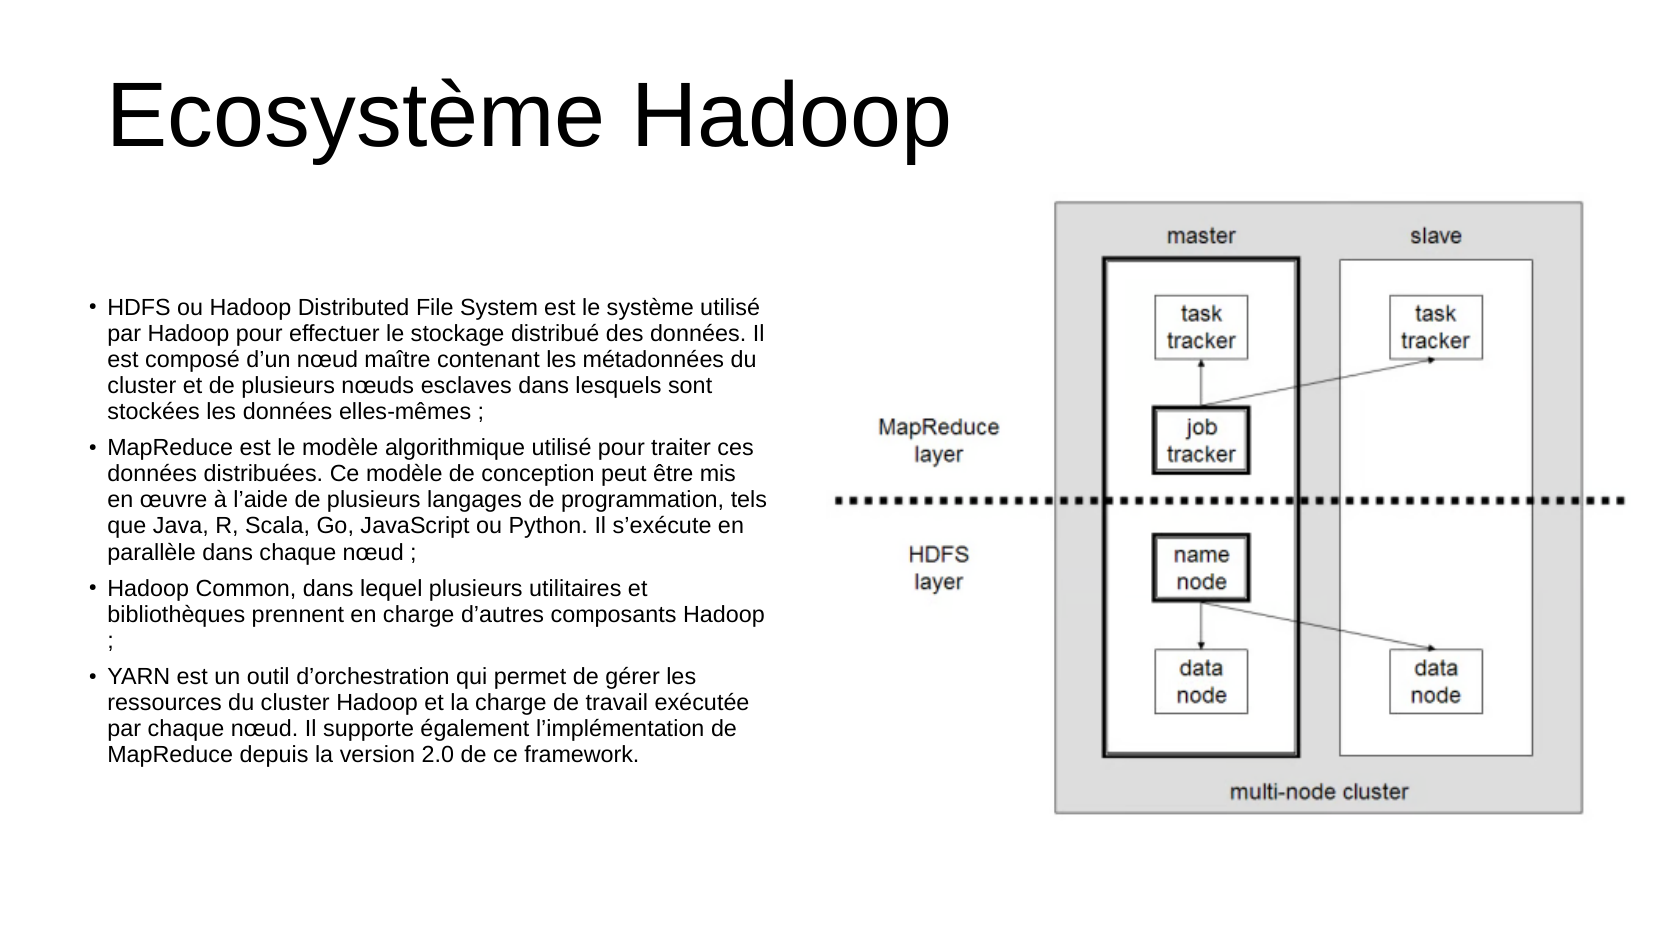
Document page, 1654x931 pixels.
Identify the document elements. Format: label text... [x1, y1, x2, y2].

list HDFS ou Hadoop Distributed File System est le système utilisé par Hadoop pour effectuer le stockage distribué des données. Il est composé d’un nœud maître contenant les métadonnées du cluster et de plusieurs nœuds esclaves dans lesquels sont stockées les données elles-mêmes ; MapReduce est le modèle algorithmique utilisé pour traiter ces données distribuées. Ce modèle de conception peut être mis en œuvre à l’aide de plusieurs langages de programmation, tels que Java, R, Scala, Go, JavaScript ou Python. Il s’exécute en parallèle dans chaque nœud ; Hadoop Common, dans lequel plusieurs utilitaires et bibliothèques prennent en charge d’autres composants Hadoop ; YARN est un outil d’orchestration qui permet de gérer les ressources du cluster Hadoop et la charge de travail exécutée par chaque nœud. Il supporte également l’implémentation de MapReduce depuis la version 2.0 de ce framework. [82, 257, 768, 798]
picture [826, 192, 1640, 824]
title Ecosystème Hadoop [106, 37, 1595, 193]
